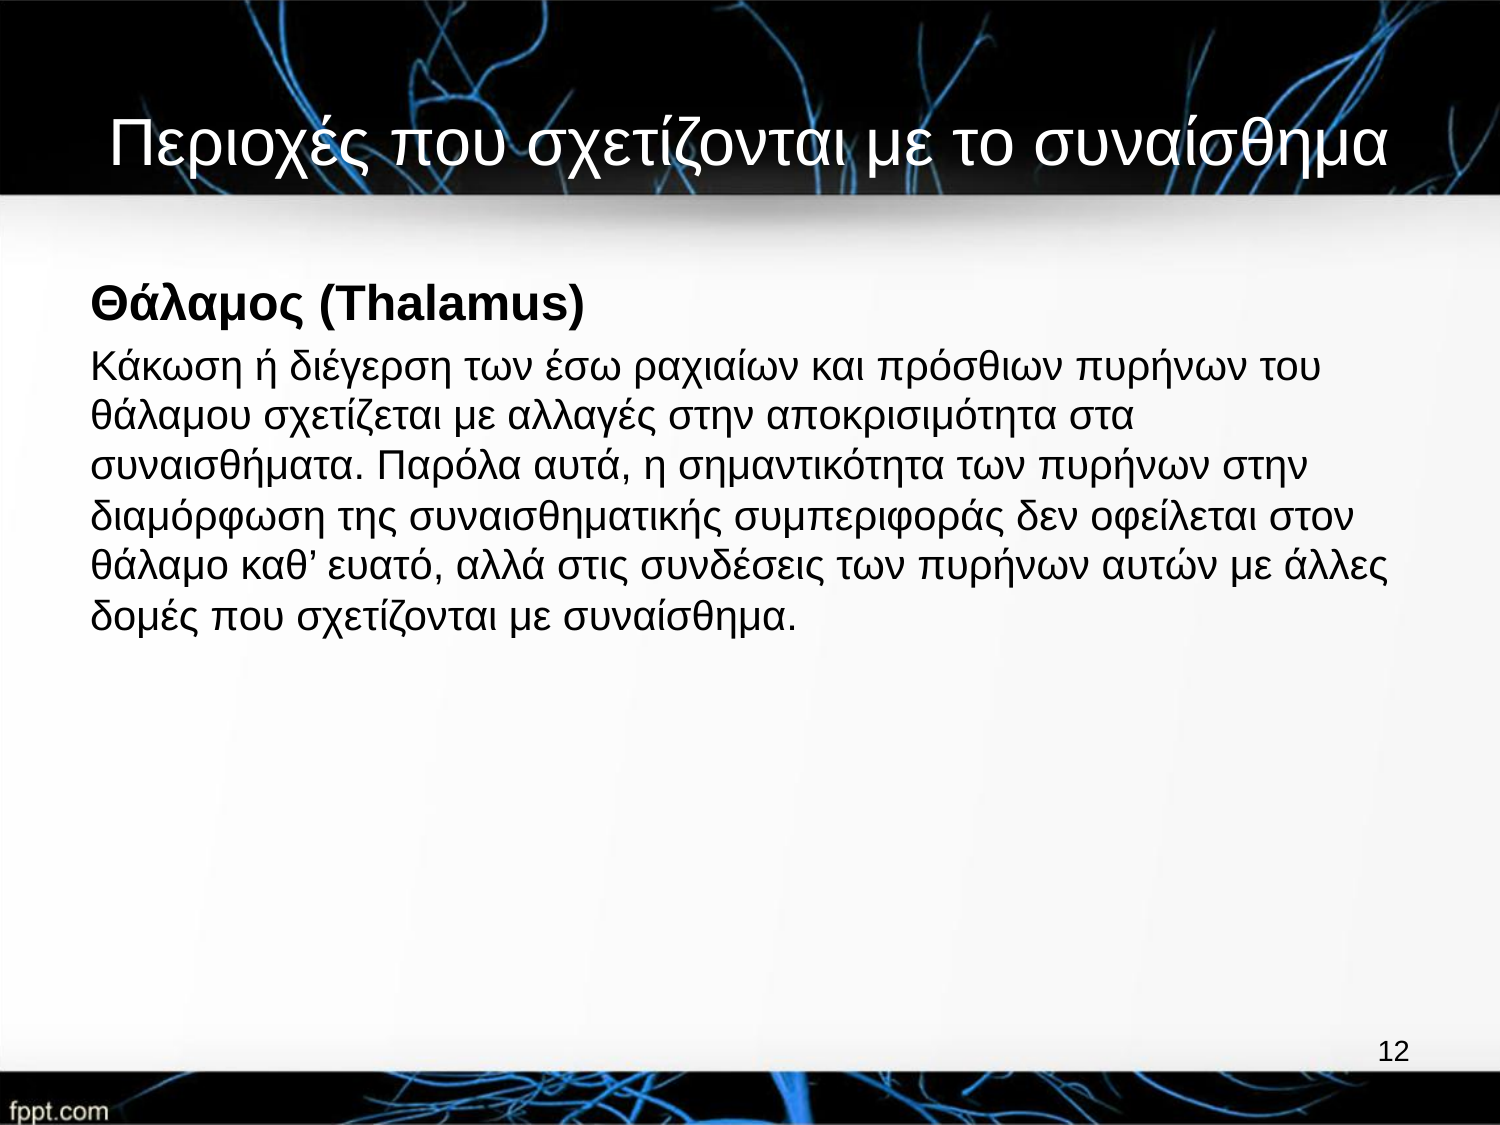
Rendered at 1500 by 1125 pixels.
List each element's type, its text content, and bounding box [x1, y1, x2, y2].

title Περιοχές που σχετίζονται με το συναίσθημα [75, 45, 1425, 233]
picture [0, 0, 1500, 1125]
list Θάλαμος (Τhalamus) Κάκωση ή διέγερση των έσω ραχιαίων και πρόσθιων πυρήνων του θάλαμου σχετίζεται με αλλαγές στην αποκρισιμότητα στα συναισθήματα. Παρόλα αυτά, η σημαντικότητα των πυρήνων στην διαμόρφωση της συναισθηματικής συμπεριφοράς δεν οφείλεται στον θάλαμο καθ’ ευατό, αλλά στις συνδέσεις των πυρήνων αυτών με άλλες δομές που σχετίζονται με συναίσθημα. [75, 262, 1425, 1005]
